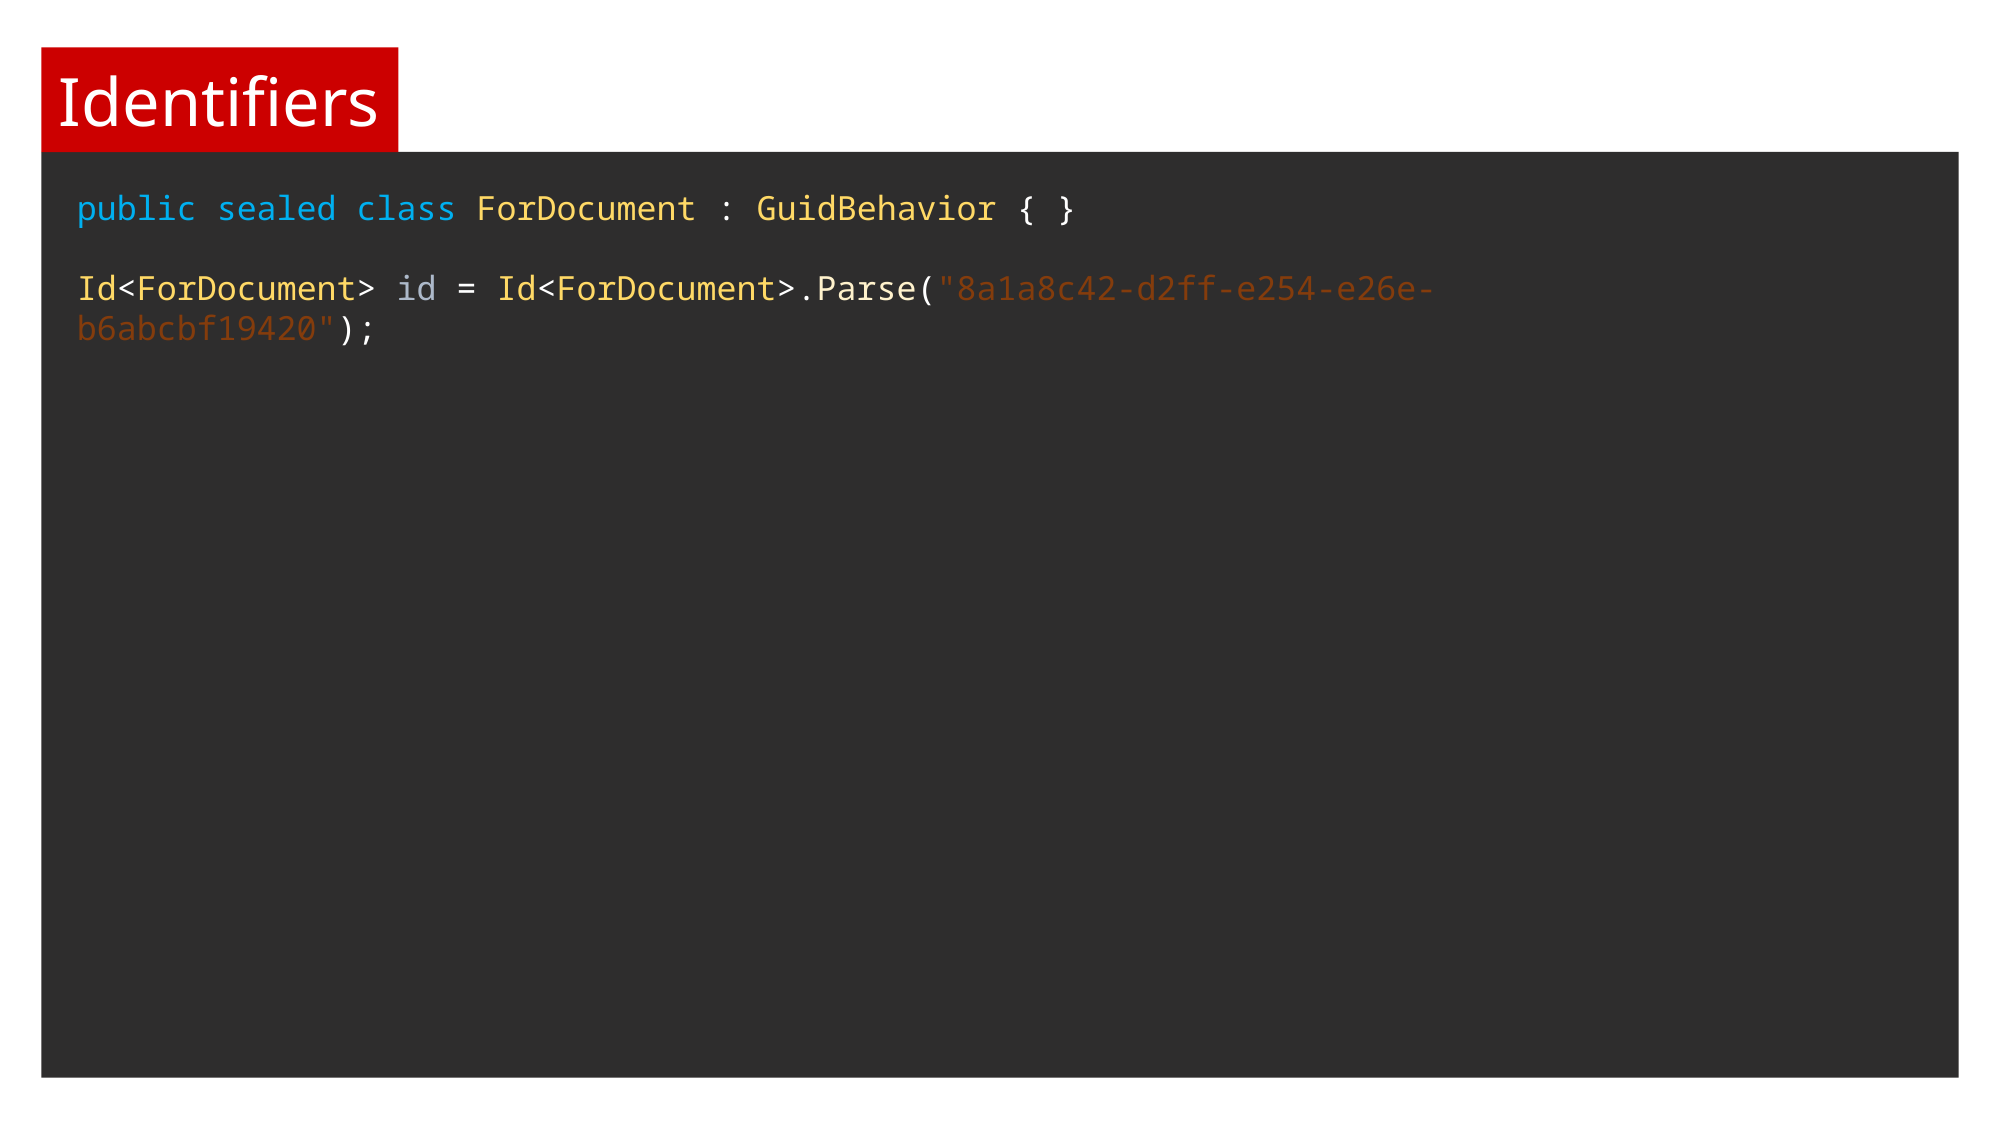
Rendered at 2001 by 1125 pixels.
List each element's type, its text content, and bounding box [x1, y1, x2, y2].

text_box Identifiers [41, 47, 384, 153]
text_box [182, 324, 191, 338]
text_box [142, 324, 151, 338]
text_box [41, 152, 1959, 1078]
text_box public sealed class ForDocument : GuidBehavior { } Id<ForDocument> id = Id<ForDocument>.Parse("8a1a8c42-d2ff-e254-e26e-b6abcbf19420"); [41, 152, 1602, 315]
text_box [82, 324, 91, 338]
